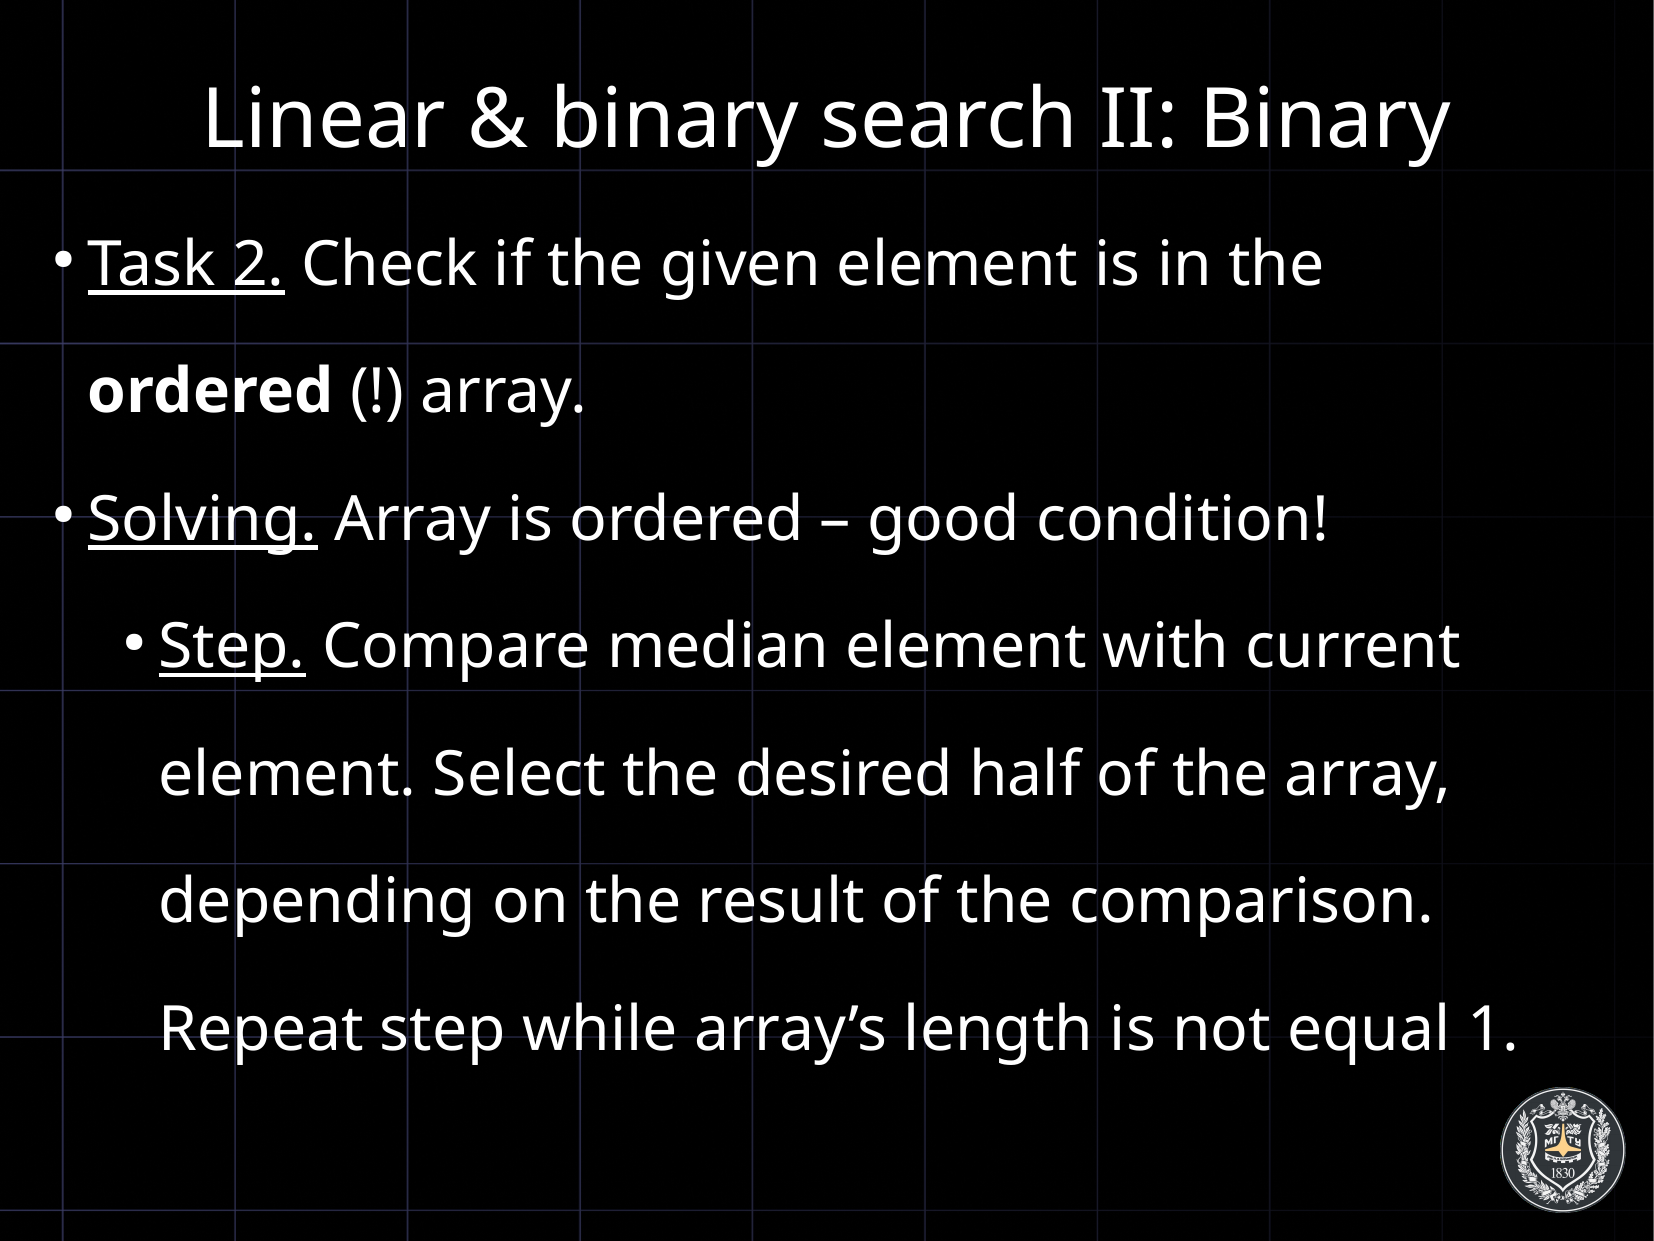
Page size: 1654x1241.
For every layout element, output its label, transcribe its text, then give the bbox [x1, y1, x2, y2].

text_box Task 2. Check if the given element is in the ordered (!) array. Solving. Array is ordered – good condition! Step. Compare median element with current element. Select the desired half of the array, depending on the result of the comparison. Repeat step while array’s length is not equal 1. [37, 168, 1576, 1080]
picture [0, 0, 1654, 1241]
title Linear & binary search II: Binary [82, 37, 1571, 168]
